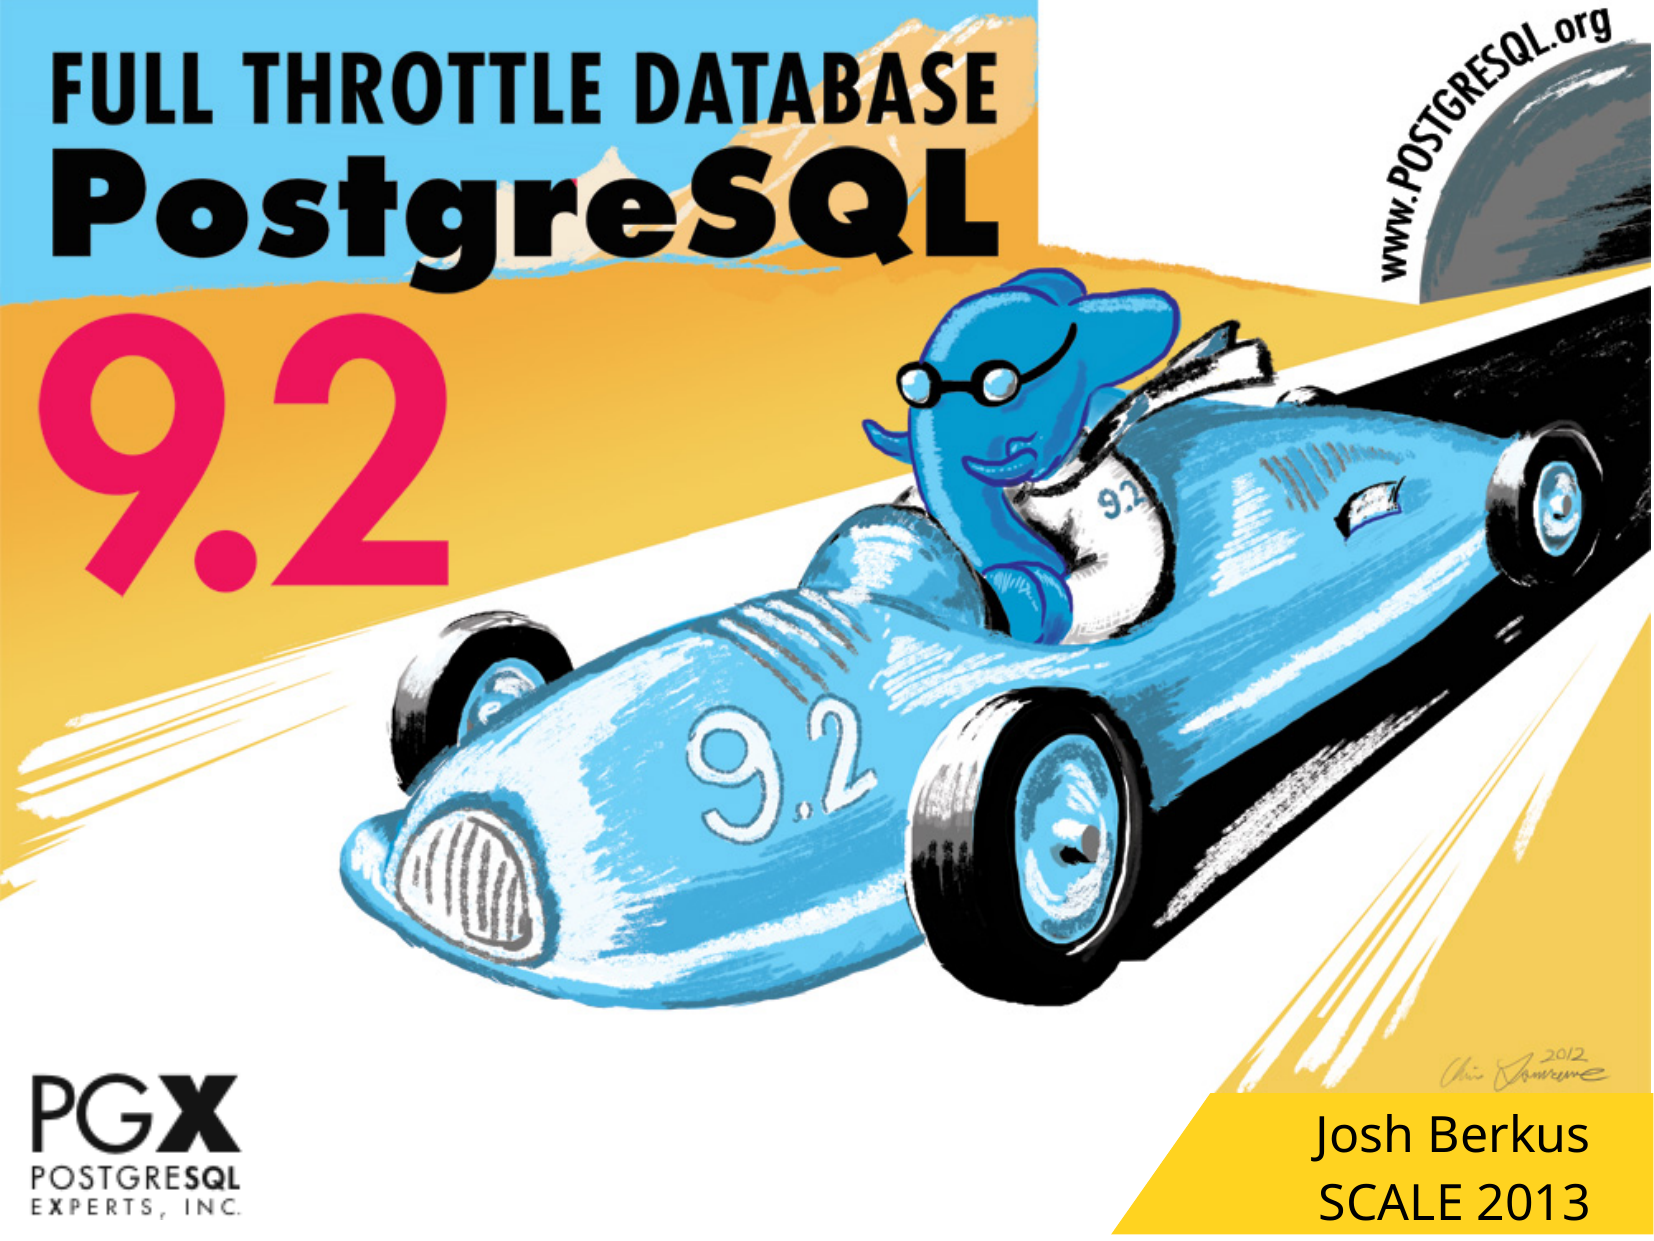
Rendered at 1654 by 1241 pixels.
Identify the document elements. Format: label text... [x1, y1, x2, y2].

text_box Josh Berkus SCALE 2013 [1300, 1091, 1614, 1227]
picture [0, 0, 1651, 1220]
text_box [1111, 1093, 1654, 1235]
